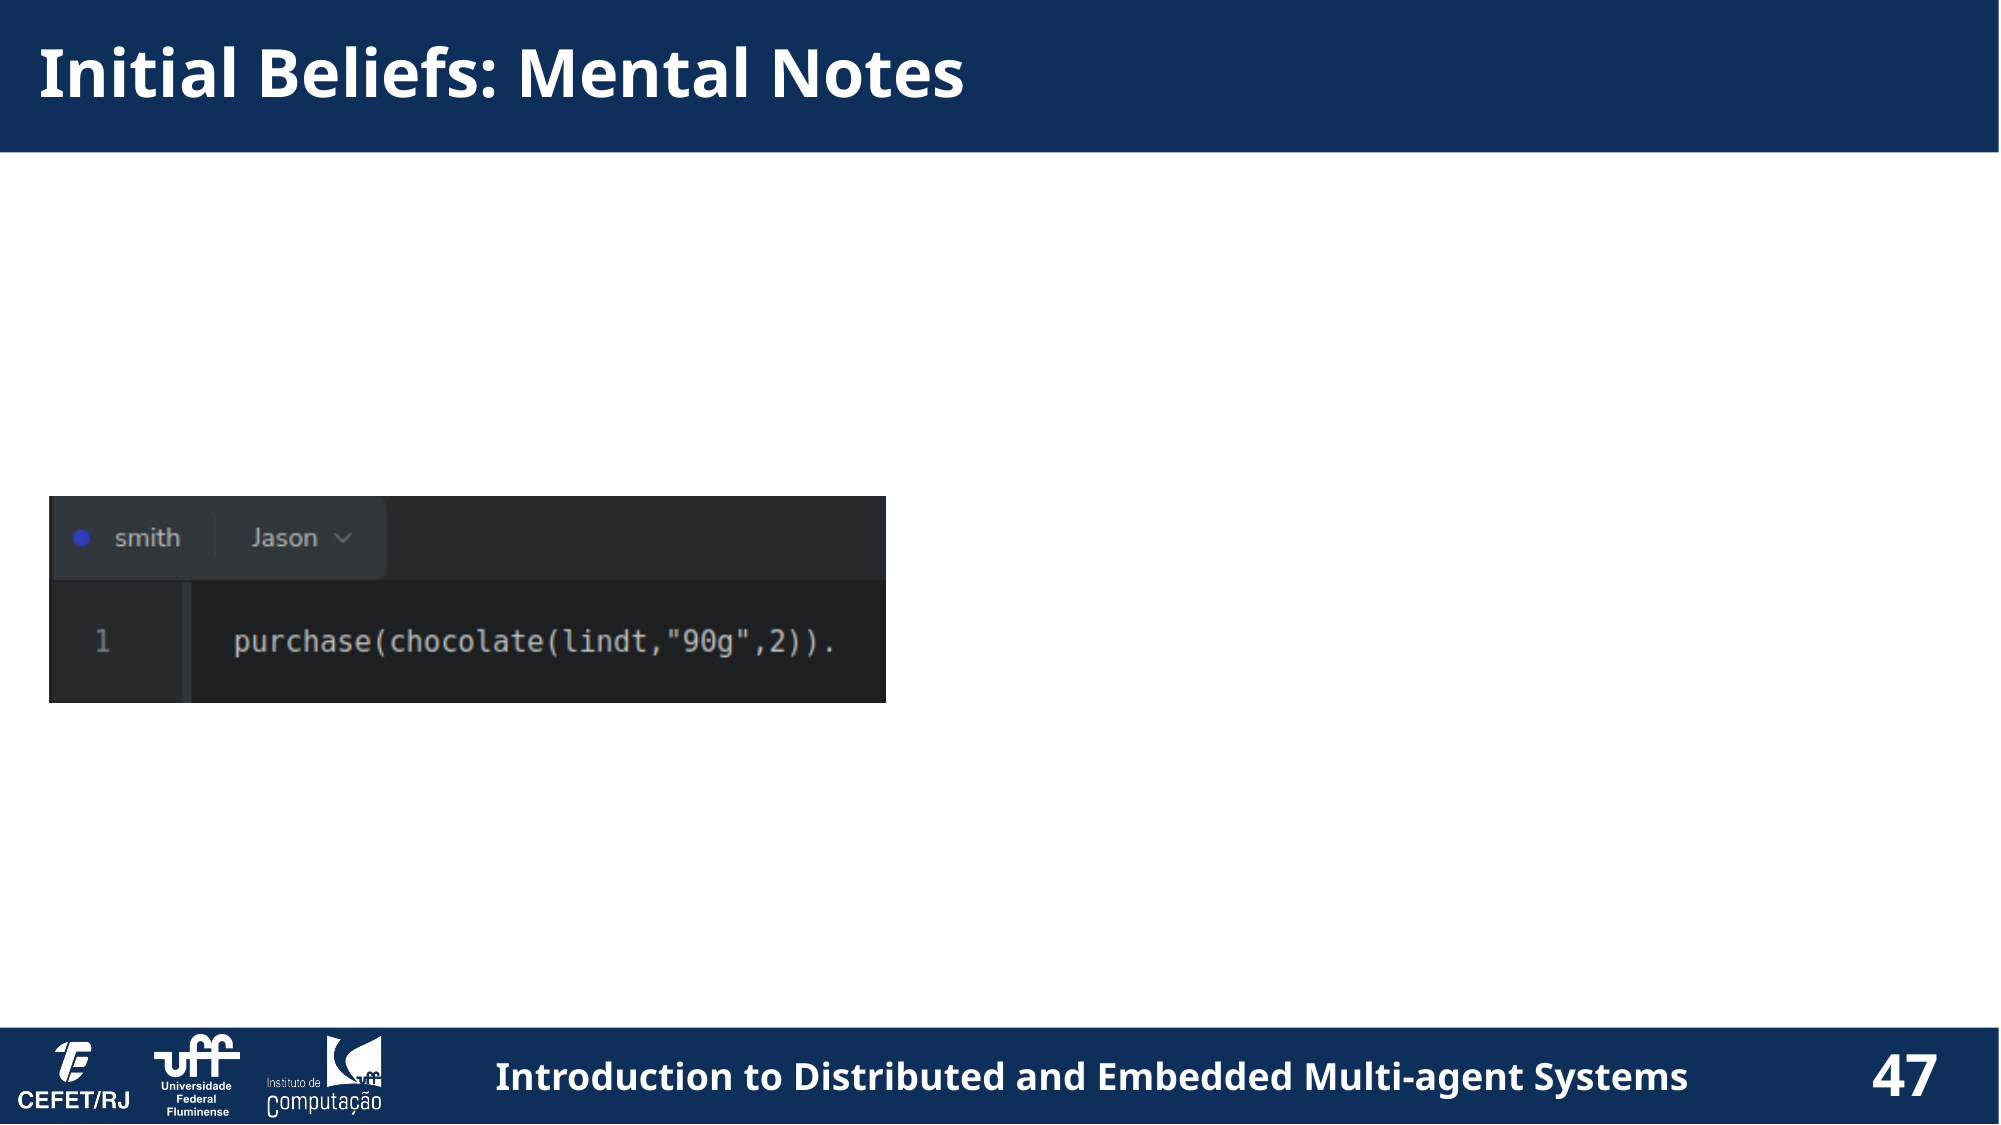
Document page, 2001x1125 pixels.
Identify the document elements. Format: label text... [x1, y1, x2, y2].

picture [265, 1033, 383, 1118]
picture [49, 496, 886, 703]
picture [18, 1021, 129, 1125]
text_box Initial Beliefs: Mental Notes [25, 23, 1999, 119]
picture [153, 1033, 241, 1121]
